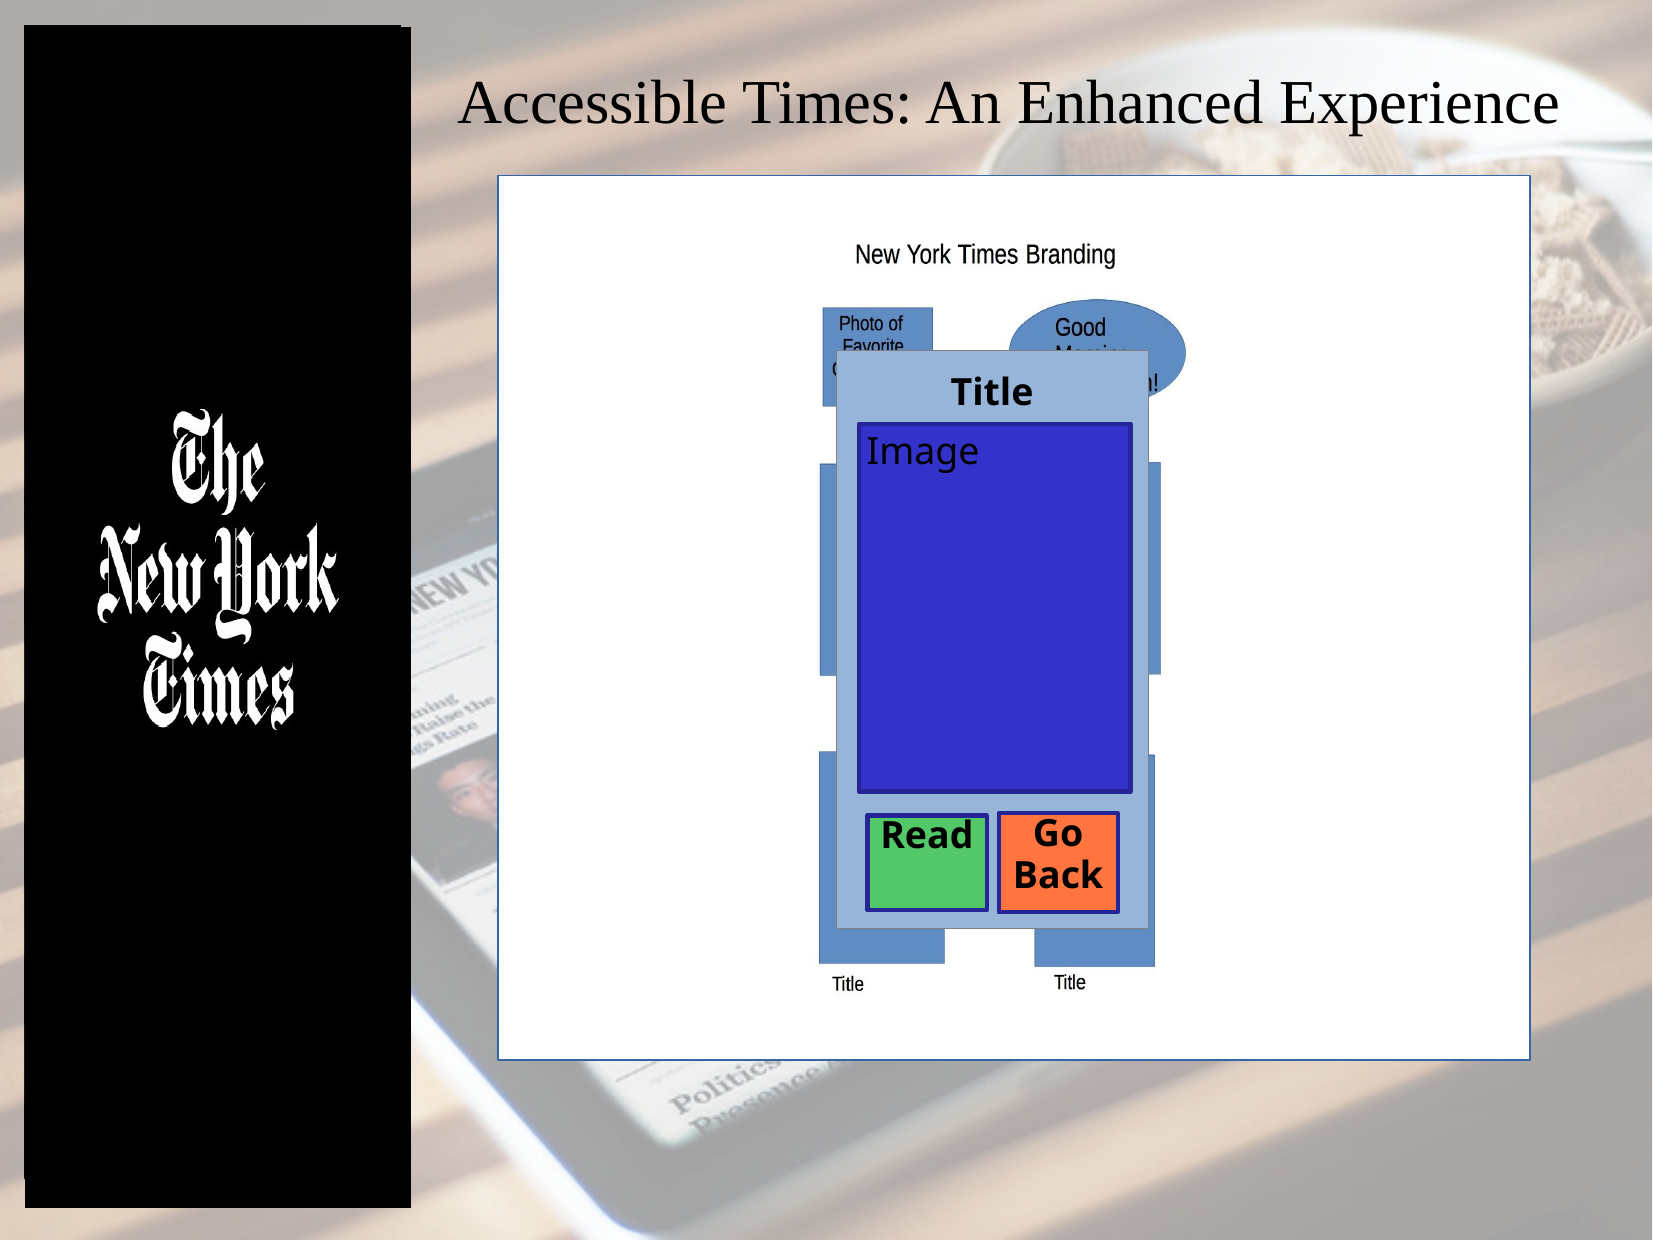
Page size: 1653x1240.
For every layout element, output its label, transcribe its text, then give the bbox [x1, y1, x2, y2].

picture [0, 0, 1653, 1240]
text_box Go Back [998, 813, 1118, 913]
text_box Title [943, 364, 1042, 422]
text_box Accessible Times: An Enhanced Experience [450, 60, 1569, 145]
text_box Read [867, 815, 987, 911]
text_box [836, 350, 1149, 929]
text_box Image [859, 423, 1131, 792]
